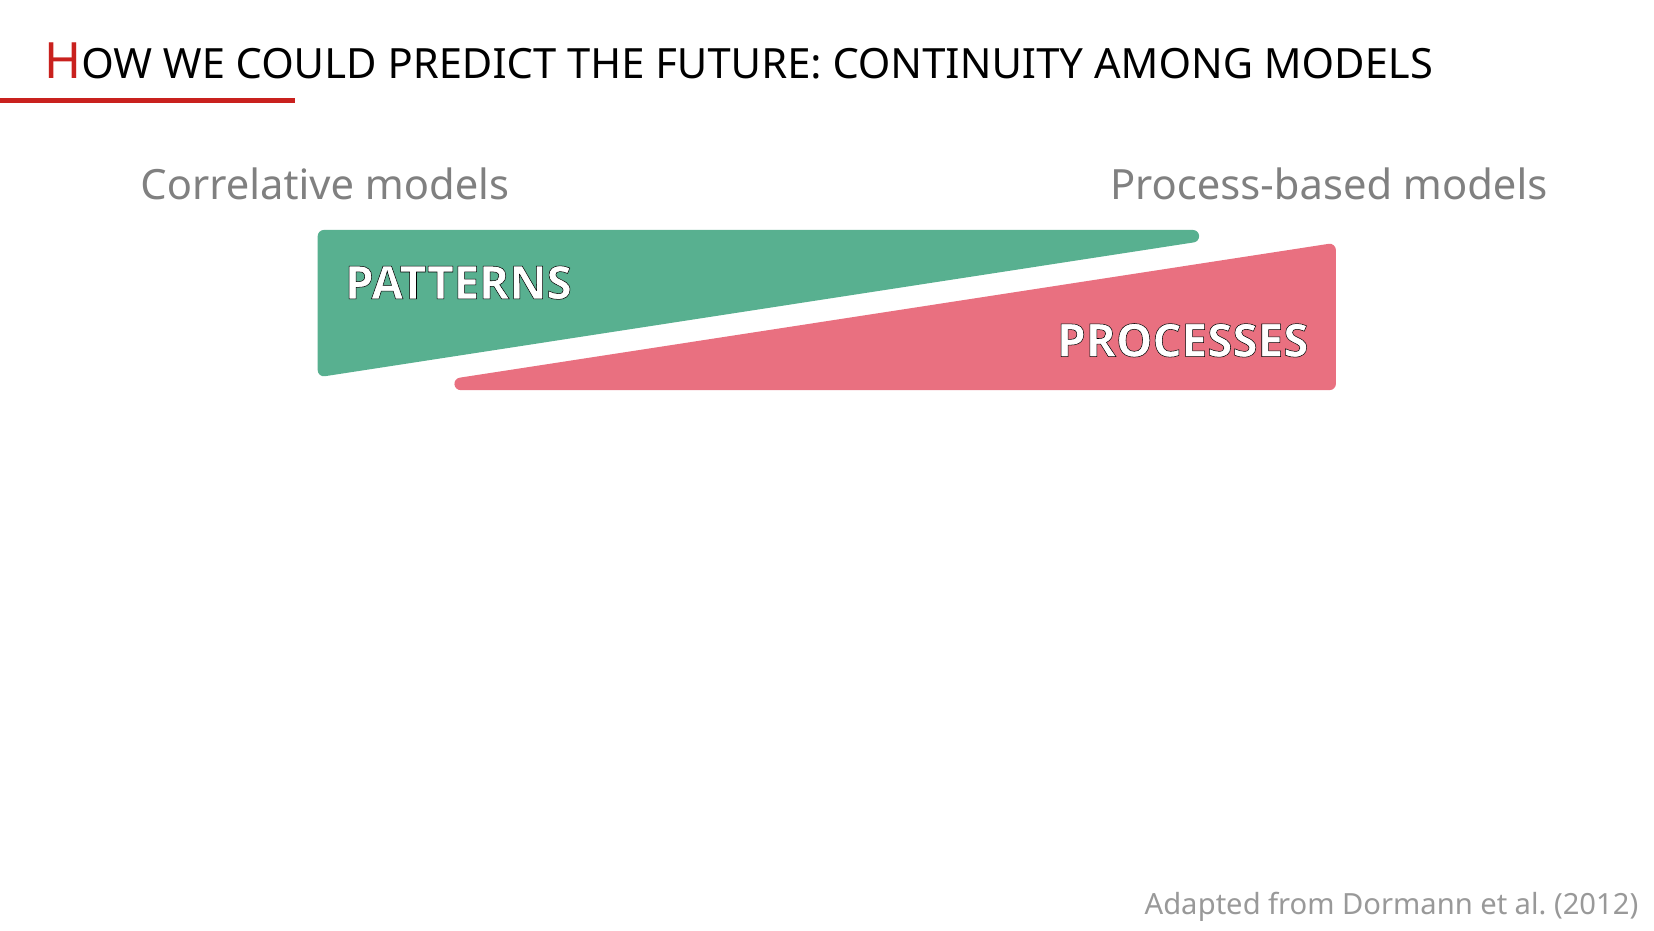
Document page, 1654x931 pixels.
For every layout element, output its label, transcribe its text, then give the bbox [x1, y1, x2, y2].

text_box Adapted from Dormann et al. (2012) [826, 826, 1654, 931]
text_box Process-based models [1092, 147, 1565, 220]
text_box Correlative models [88, 147, 562, 220]
text_box PROCESSES [460, 250, 1330, 384]
text_box PATTERNS [323, 236, 1193, 371]
text_box HOW WE COULD PREDICT THE FUTURE: CONTINUITY AMONG MODELS [29, 0, 1625, 119]
